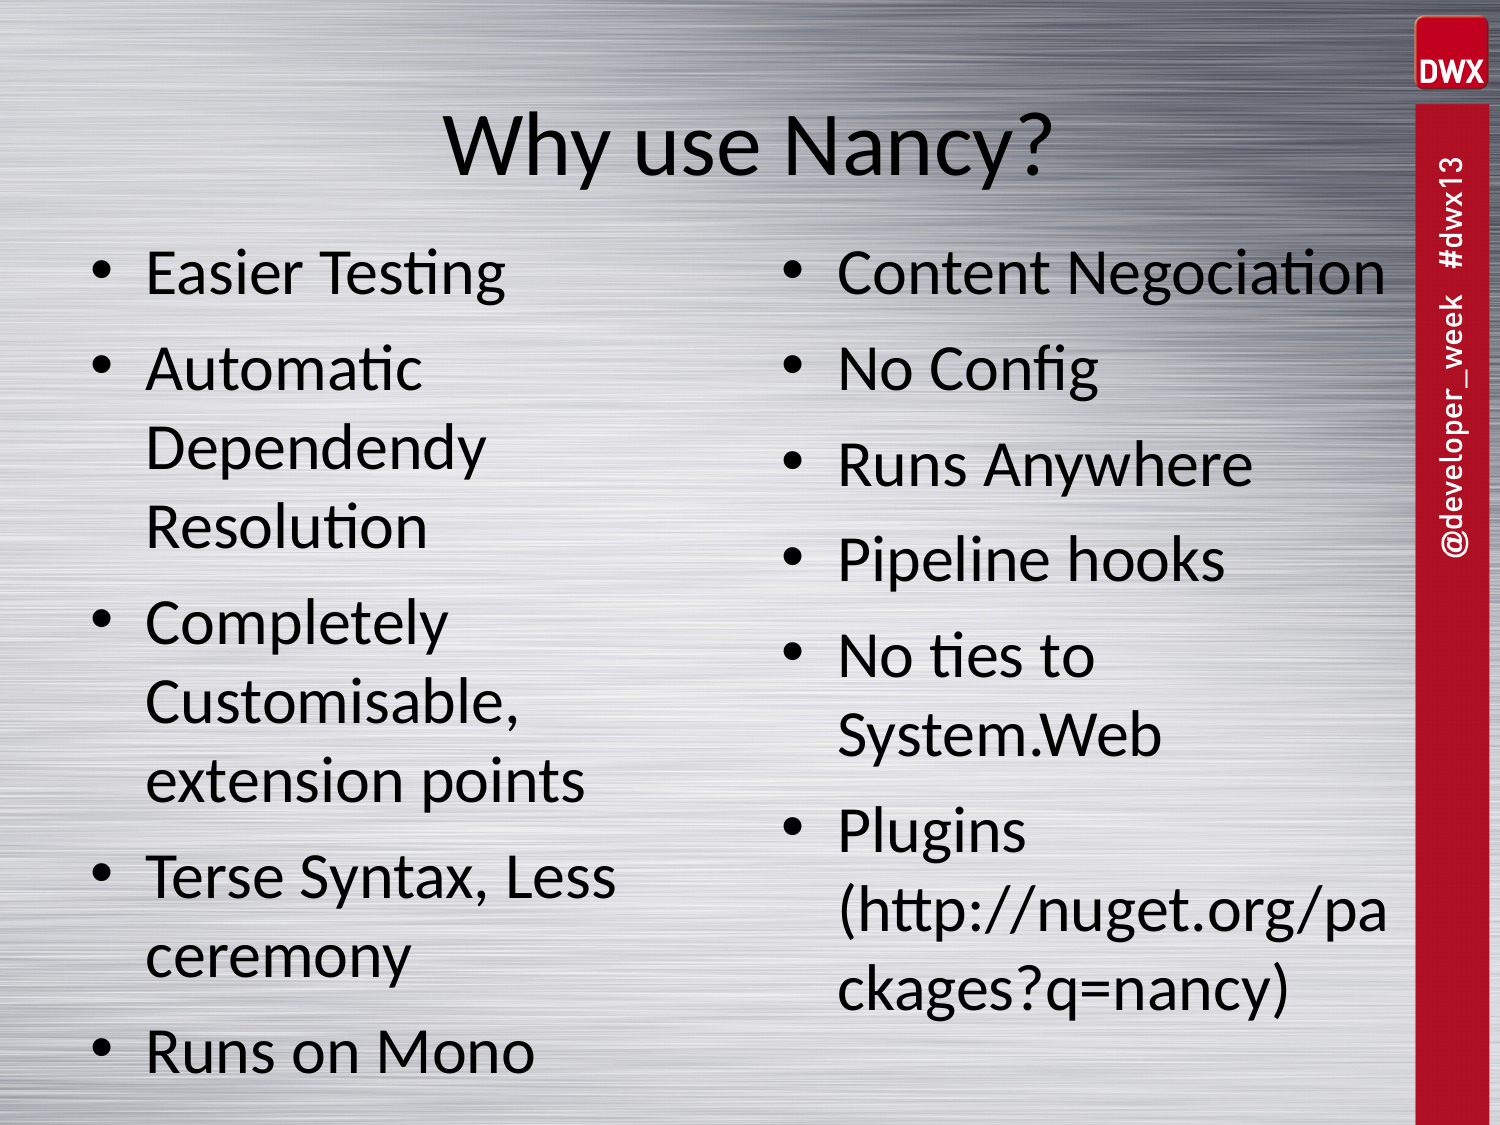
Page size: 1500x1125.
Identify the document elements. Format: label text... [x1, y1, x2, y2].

picture [0, 0, 1500, 1125]
list Easier Testing Automatic Dependendy Resolution Completely Customisable, extension points Terse Syntax, Less ceremony Runs on Mono [75, 221, 734, 1103]
title Why use Nancy? [75, 45, 1426, 233]
list Content Negociation No Config Runs Anywhere Pipeline hooks No ties to System.Web Plugins (http://nuget.org/packages?q=nancy) [766, 221, 1426, 1040]
